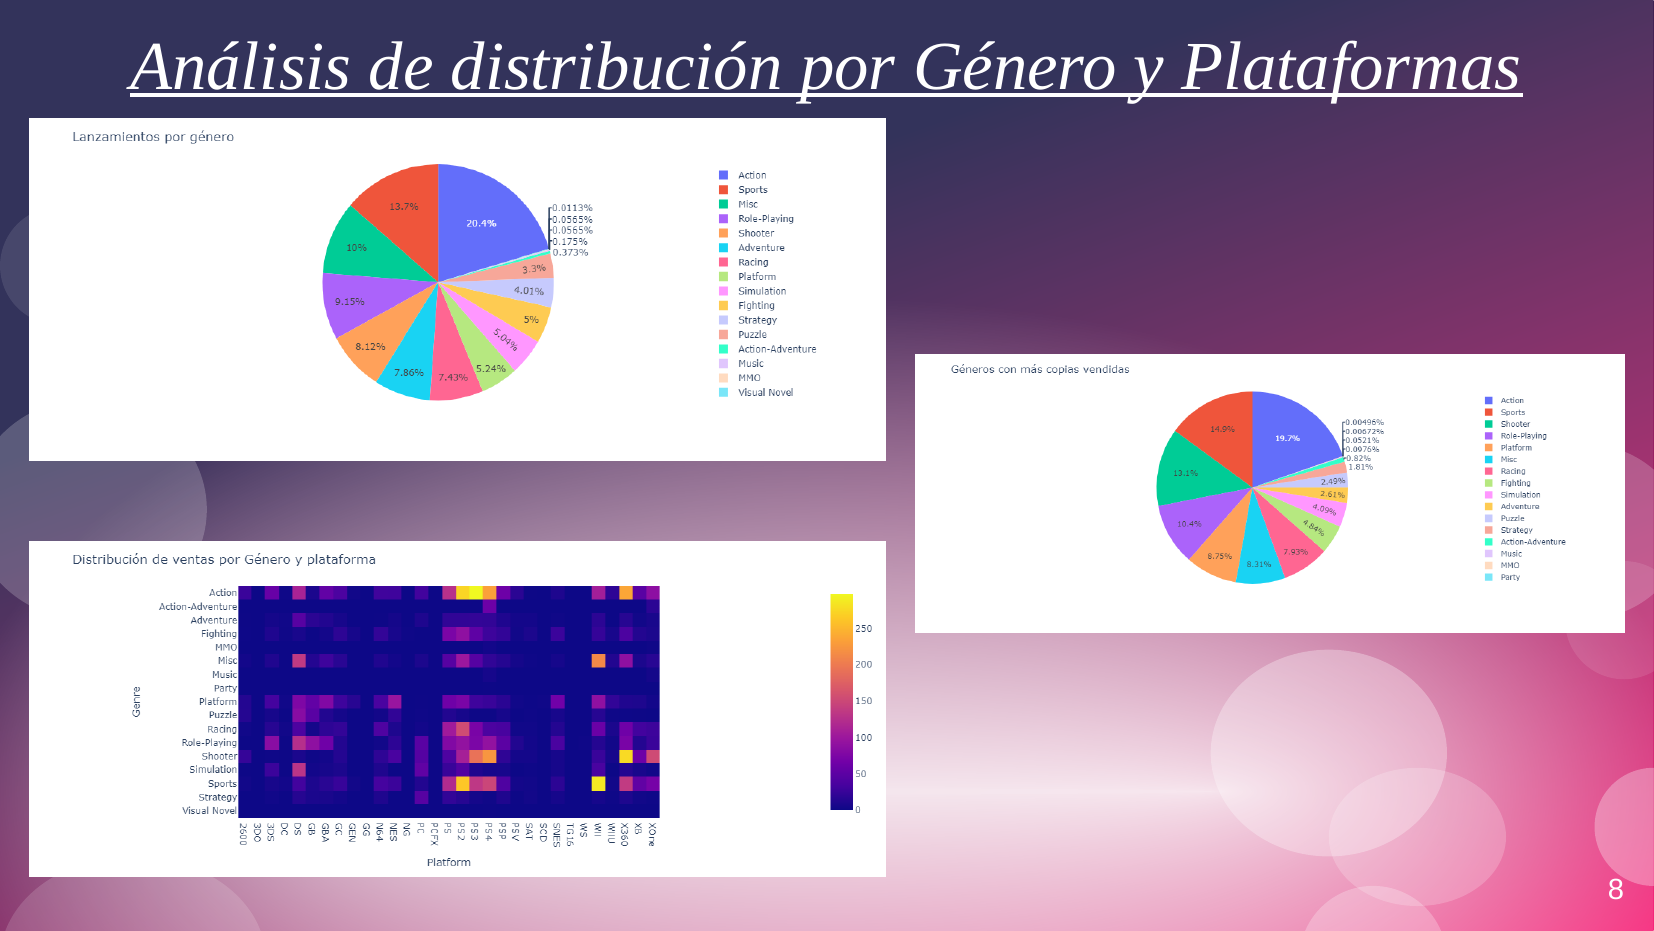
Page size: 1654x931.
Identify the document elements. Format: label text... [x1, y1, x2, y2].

title Análisis de distribución por Género y Plataformas [88, 14, 1565, 119]
picture [915, 354, 1625, 633]
picture [29, 118, 886, 461]
picture [29, 541, 886, 877]
